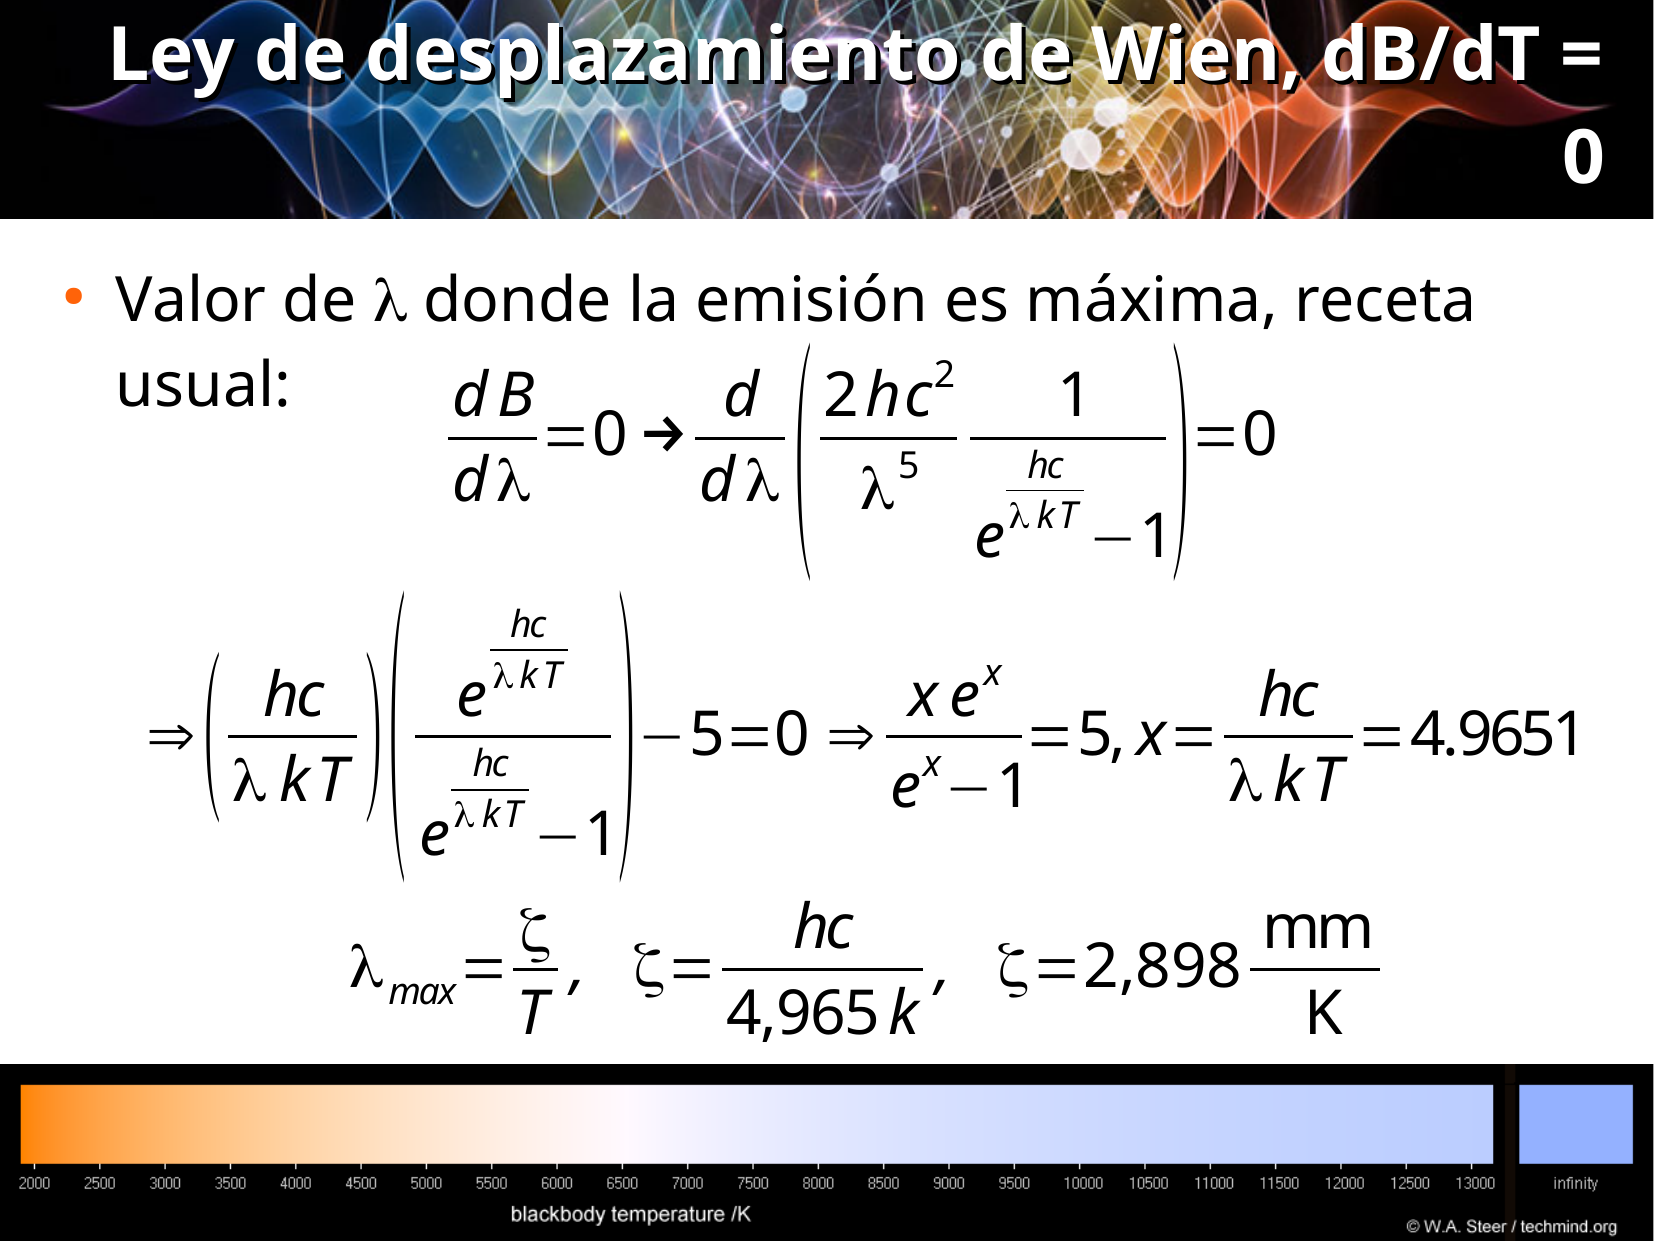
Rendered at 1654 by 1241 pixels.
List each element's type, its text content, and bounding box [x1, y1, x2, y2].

picture [0, 0, 1654, 219]
chart [140, 339, 1591, 1051]
picture [0, 1064, 1654, 1241]
title Ley de desplazamiento de Wien, dB/dT = 0 [45, 15, 1606, 191]
list Valor de l donde la emisión es máxima, receta usual: [45, 255, 1606, 1155]
